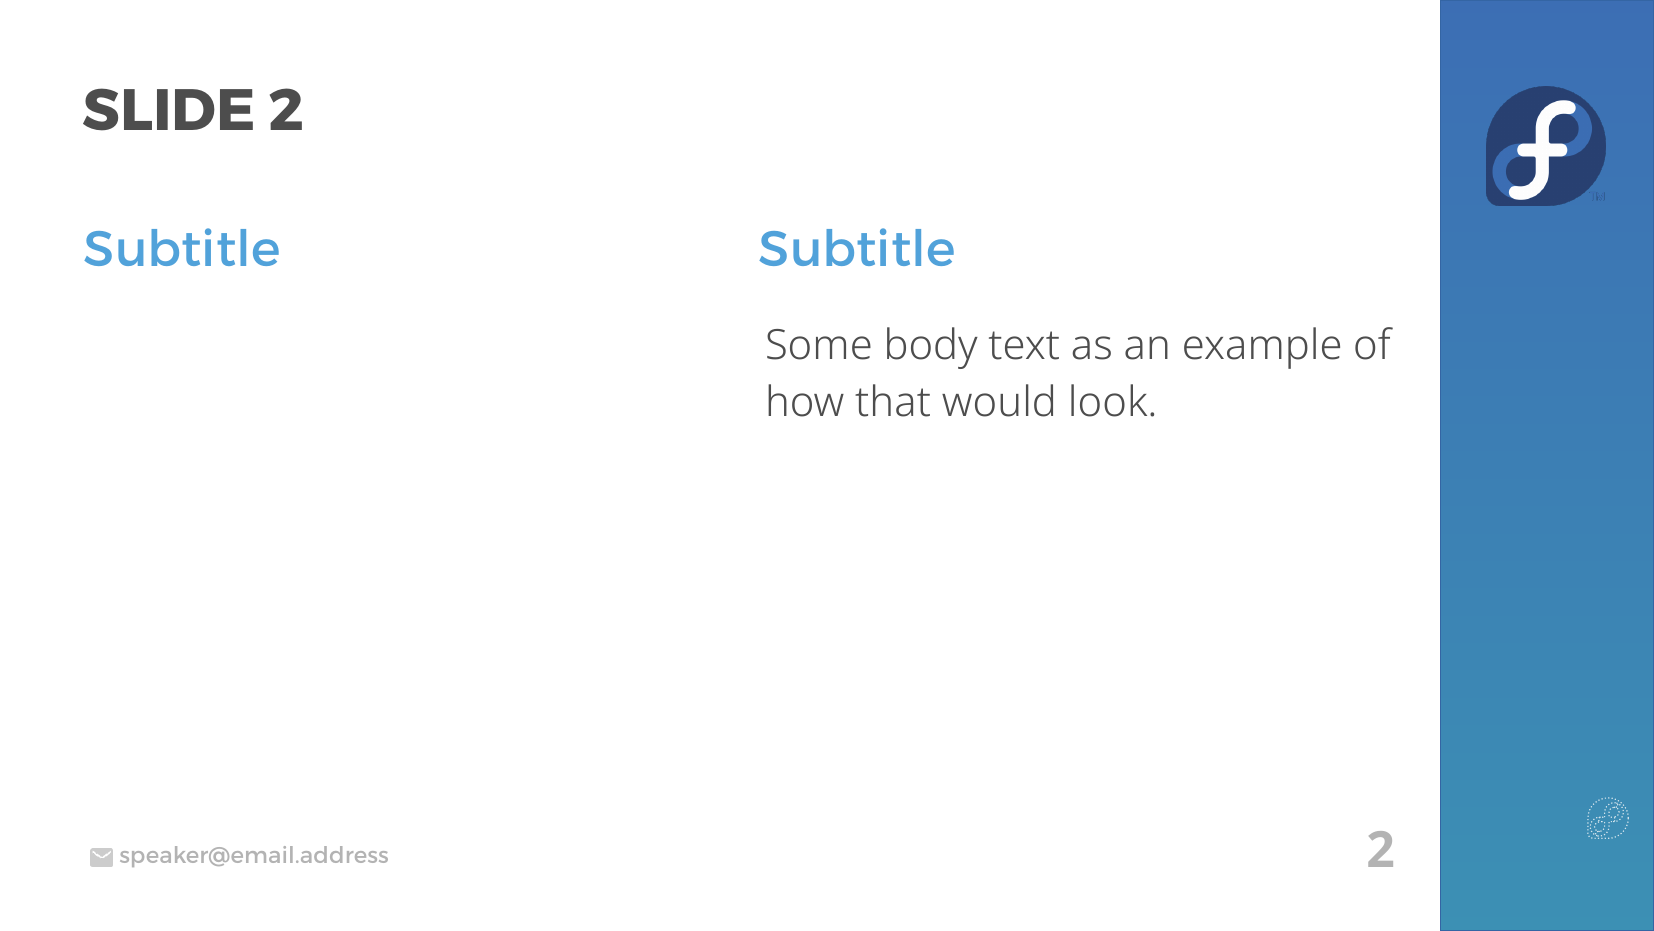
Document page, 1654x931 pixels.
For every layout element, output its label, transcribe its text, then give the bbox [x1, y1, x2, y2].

text_box Subtitle [744, 210, 1384, 291]
list Some body text as an example of how that would look. [765, 315, 1396, 757]
title <slide-name> [82, 37, 1396, 193]
picture [1486, 86, 1606, 206]
picture [90, 848, 113, 867]
text_box Subtitle [69, 210, 715, 291]
